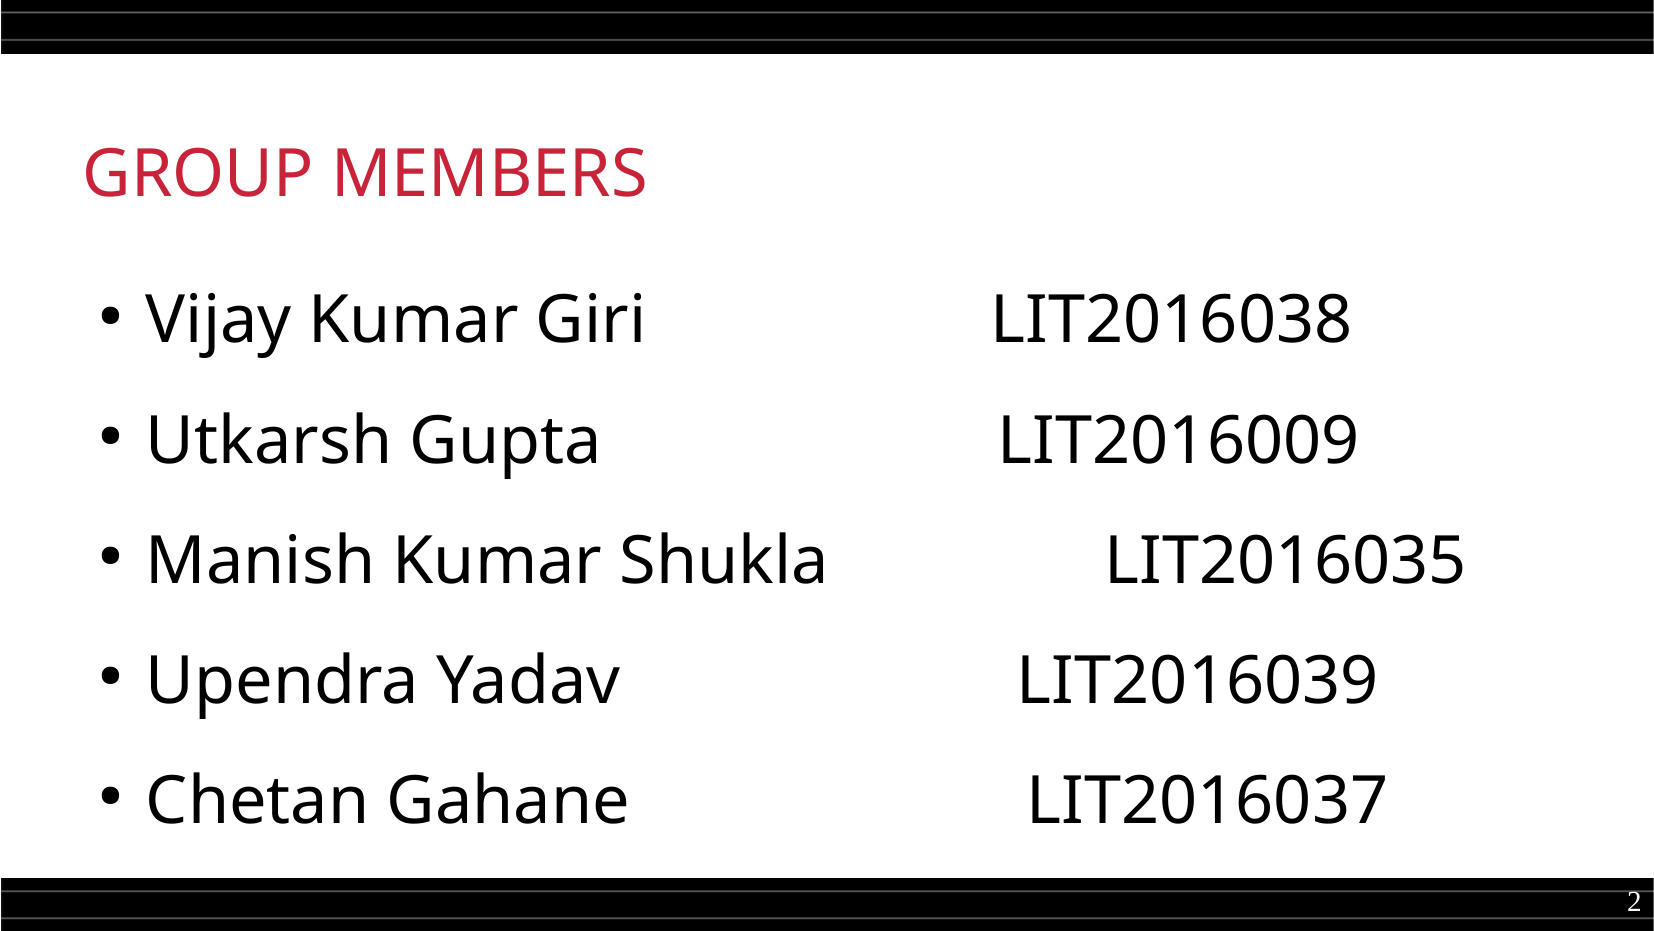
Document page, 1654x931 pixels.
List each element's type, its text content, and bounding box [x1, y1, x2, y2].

picture [1, 0, 1654, 54]
list Vijay Kumar Giri LIT2016038 Utkarsh Gupta LIT2016009 Manish Kumar Shukla LIT2016035 Upendra Yadav LIT2016039 Chetan Gahane LIT2016037 [82, 271, 1571, 851]
picture [1, 878, 1654, 931]
title GROUP MEMBERS [82, 92, 1571, 249]
